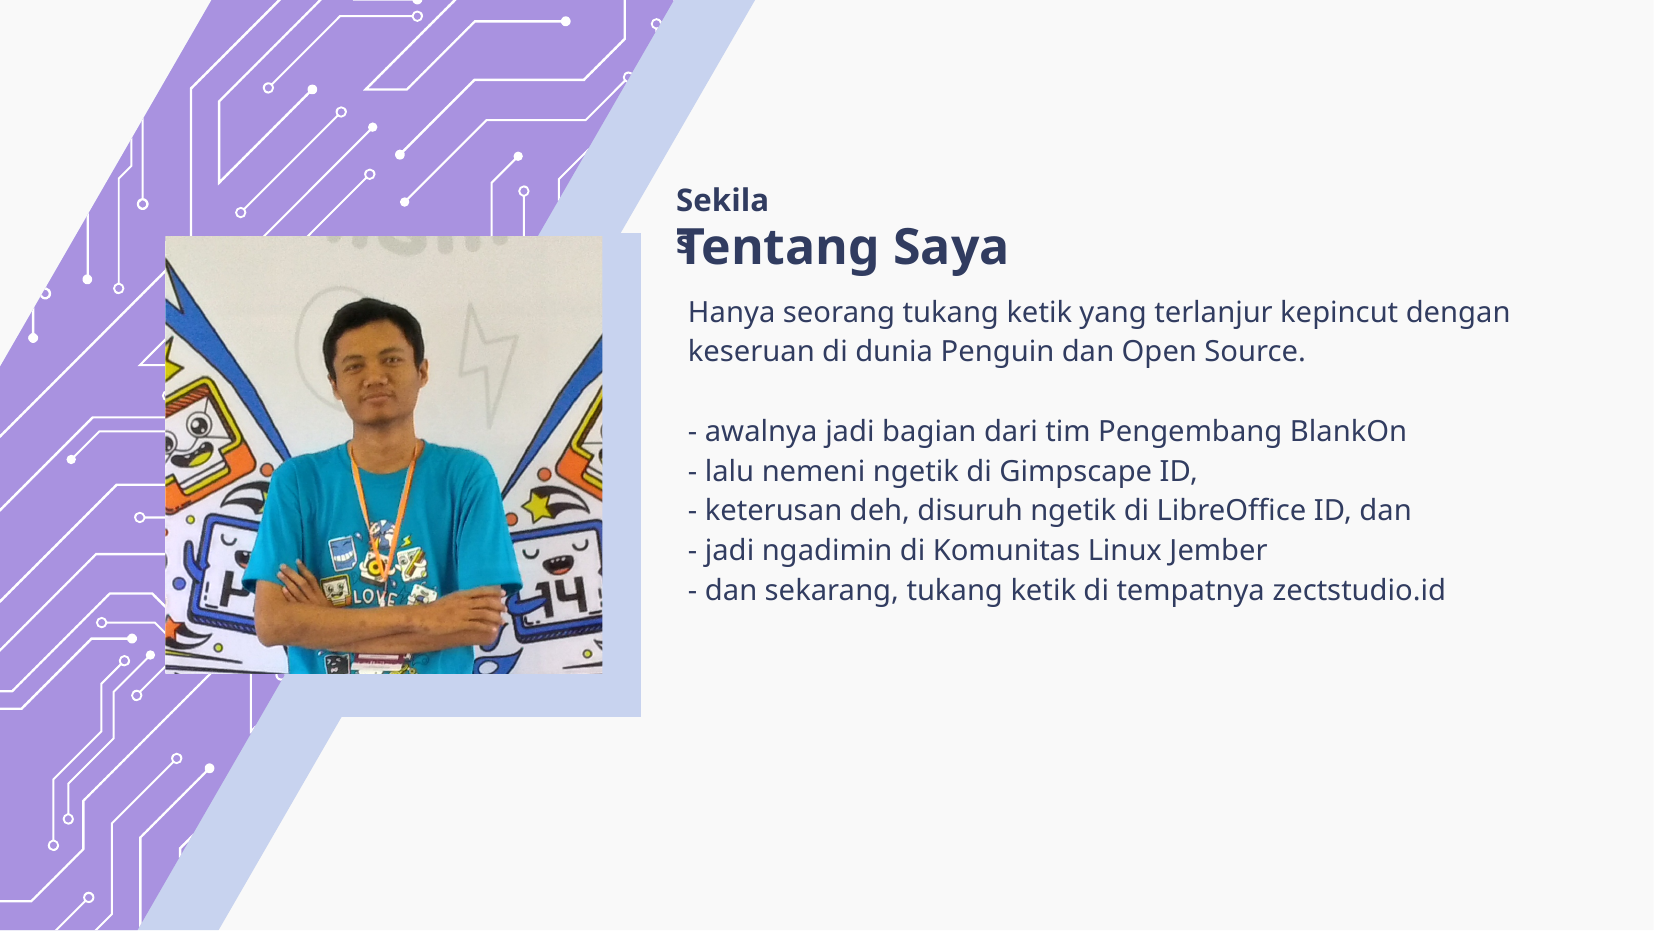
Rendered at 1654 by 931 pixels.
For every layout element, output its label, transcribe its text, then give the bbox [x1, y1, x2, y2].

text_box Sekilas [661, 170, 792, 230]
text_box Tentang Saya [661, 204, 1229, 296]
text_box Hanya seorang tukang ketik yang terlanjur kepincut dengan keseruan di dunia Penguin dan Open Source. - awalnya jadi bagian dari tim Pengembang BlankOn - lalu nemeni ngetik di Gimpscape ID, - keterusan deh, disuruh ngetik di LibreOffice ID, dan - jadi ngadimin di Komunitas Linux Jember - dan sekarang, tukang ketik di tempatnya zectstudio.id [673, 283, 1560, 816]
picture [165, 236, 603, 674]
